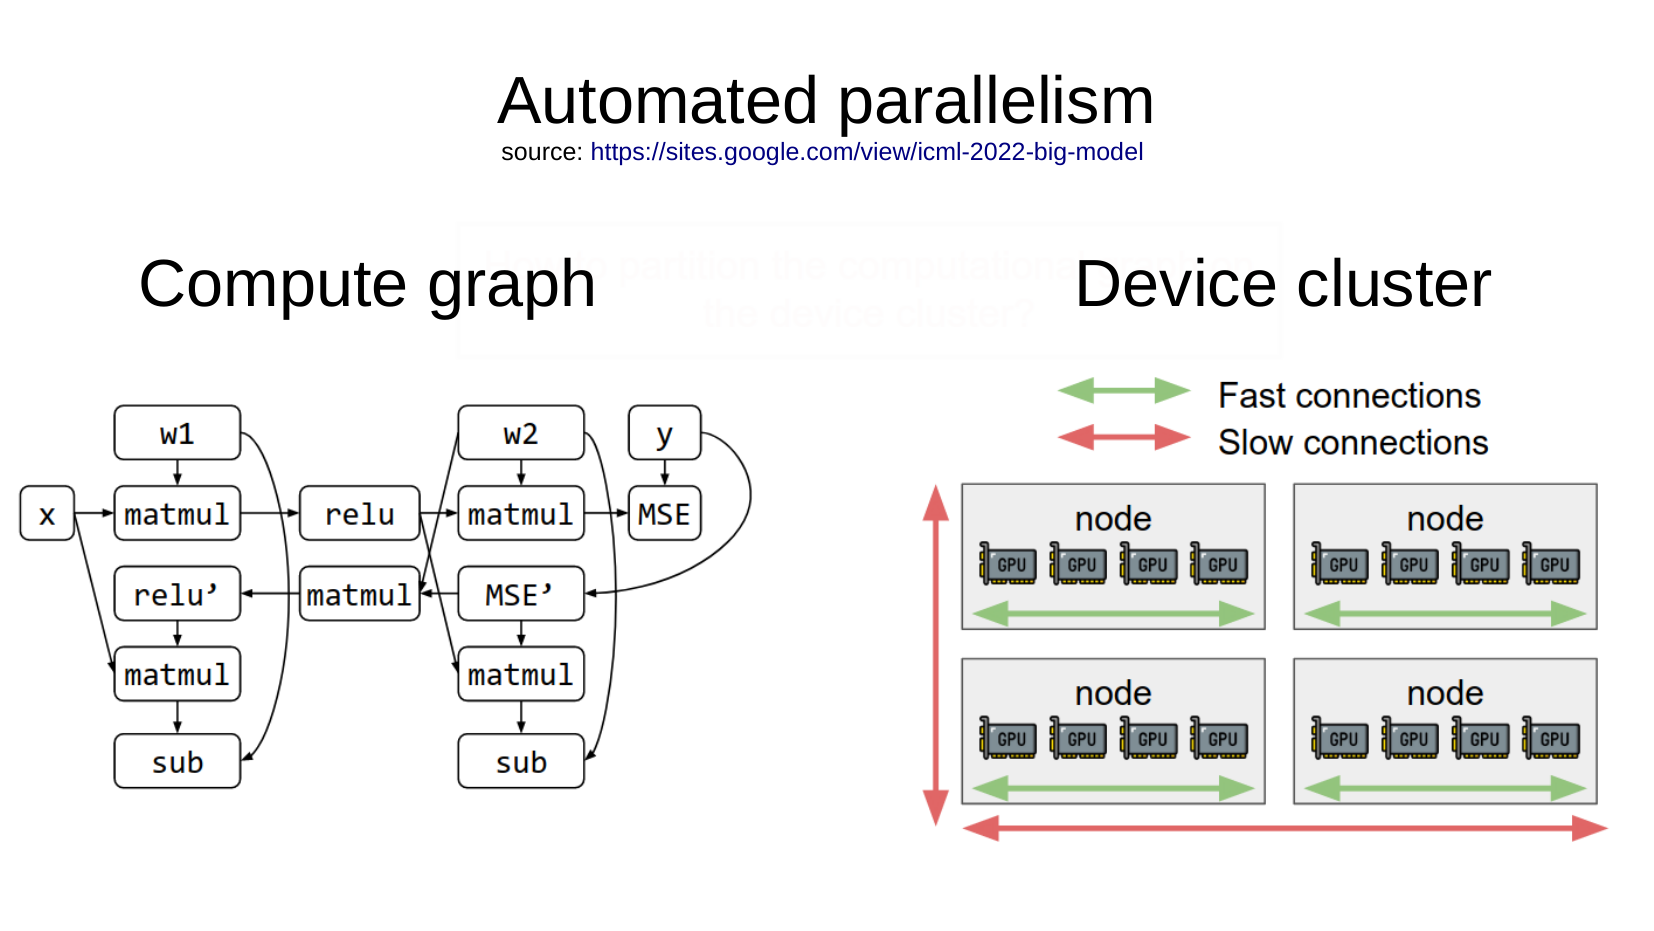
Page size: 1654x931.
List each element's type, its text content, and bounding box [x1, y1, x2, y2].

title Automated parallelism source: https://sites.google.com/view/icml-2022-big-model [82, 37, 1571, 176]
text_box Compute graph [104, 238, 632, 478]
text_box [405, 200, 1351, 366]
text_box Device cluster [990, 238, 1578, 478]
picture [7, 176, 1654, 931]
